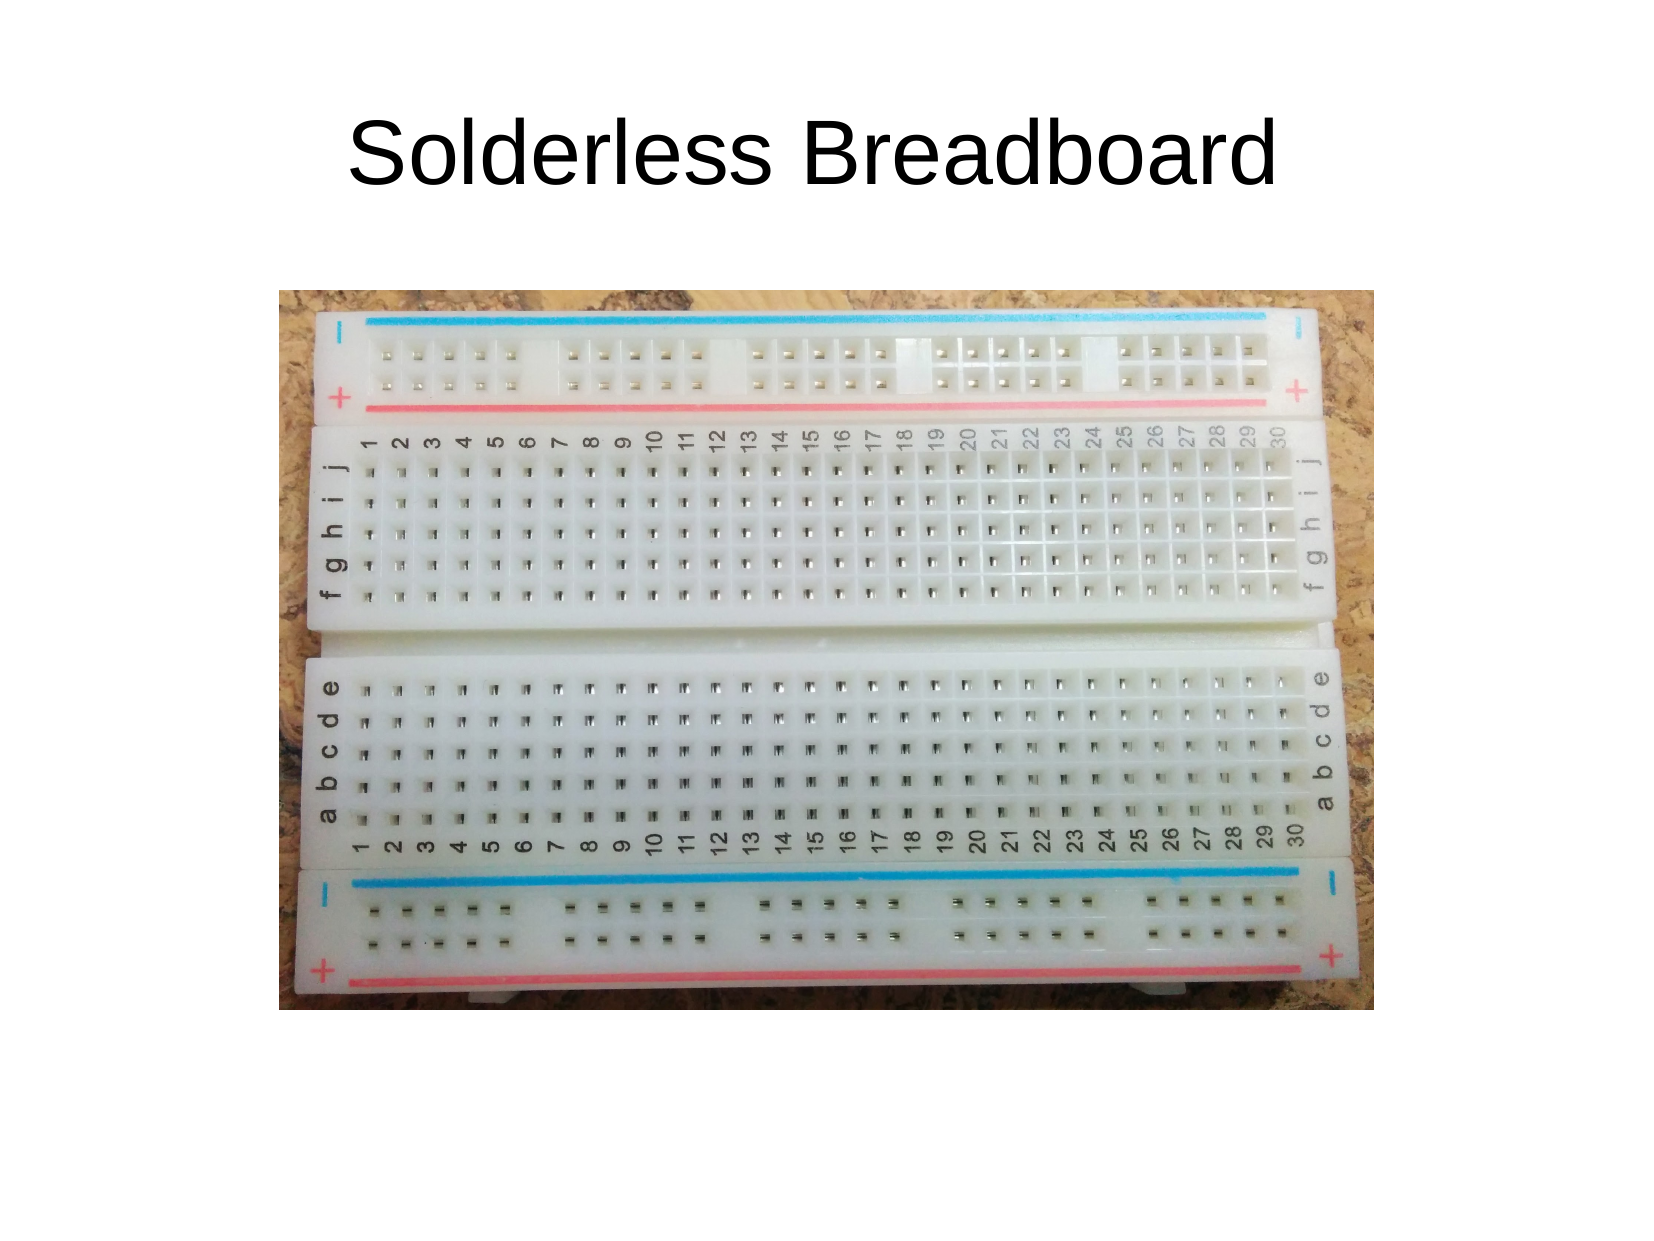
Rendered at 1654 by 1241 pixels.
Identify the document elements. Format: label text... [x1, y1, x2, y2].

picture [279, 290, 1374, 1010]
title Solderless Breadboard [82, 49, 1571, 257]
